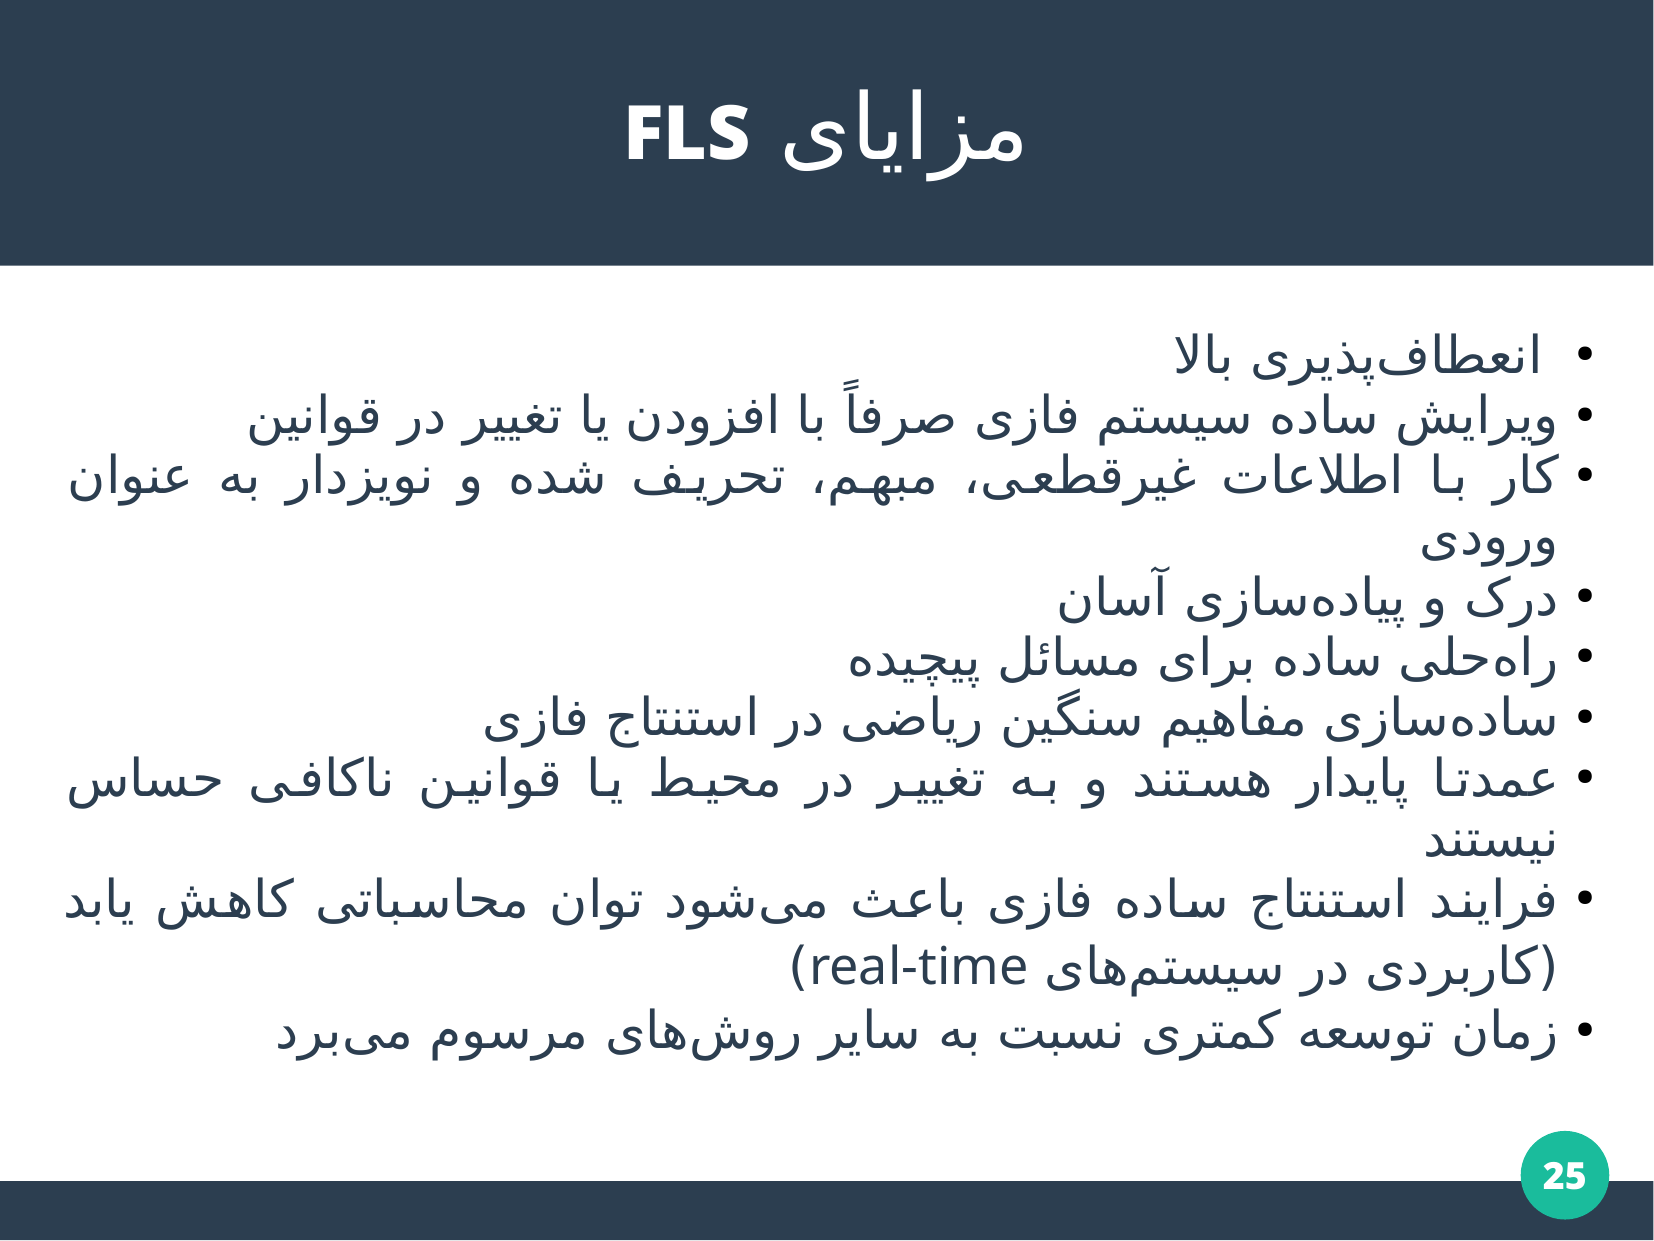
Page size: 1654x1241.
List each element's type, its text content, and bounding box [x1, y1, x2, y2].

title مزایای FLS [59, 49, 1595, 207]
subtitle انعطاف‌پذیری بالا ویرایش ساده سیستم فازی صرفاً با افزودن یا تغییر در قوانین کار با اطلاعات غیرقطعی، مبهم، تحریف شده و نویزدار به عنوان ورودی درک و پیاده‌سازی آسان راه‌حلی ساده برای مسائل پیچیده ساده‌سازی مفاهیم سنگین ریاضی در استنتاج فازی عمدتا پایدار هستند و به تغییر در محیط یا قوانین ناکافی حساس نیستند فرایند استنتاج ساده فازی باعث می‌شود توان محاسباتی کاهش یابد (کاربردی در سیستم‌های real-time) زمان توسعه کمتری نسبت به سایر روش‌های مرسوم می‌برد [59, 324, 1595, 1152]
